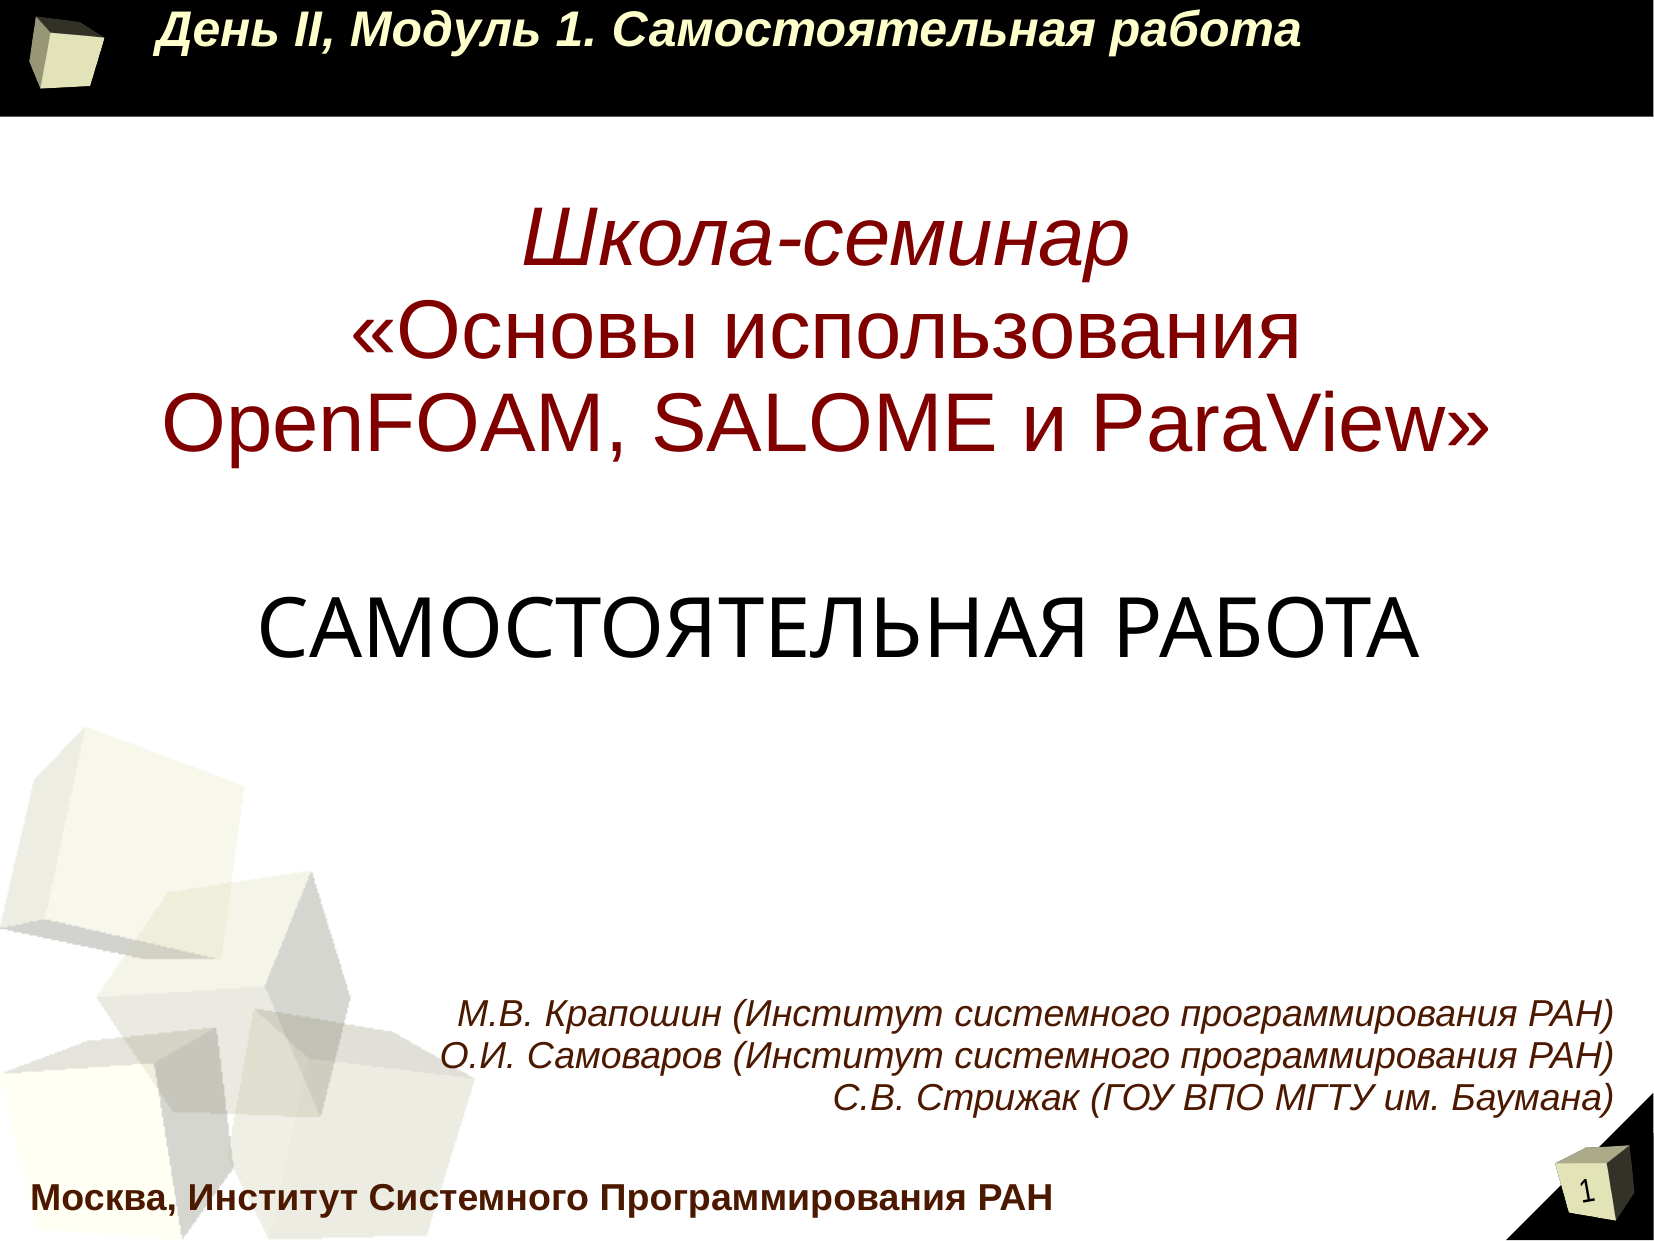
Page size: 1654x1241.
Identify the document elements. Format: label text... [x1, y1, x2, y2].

text_box М.В. Крапошин (Институт системного программирования РАН) О.И. Самоваров (Институт системного программирования РАН) С.В. Стрижак (ГОУ ВПО МГТУ им. Баумана) [127, 984, 1630, 1176]
text_box Школа-семинар «Основы использования OpenFOAM, SALOME и ParaView» [0, 183, 1654, 473]
picture [0, 726, 477, 1241]
text_box САМОСТОЯТЕЛЬНАЯ РАБОТА [88, 561, 1589, 909]
picture [464, 1193, 472, 1198]
